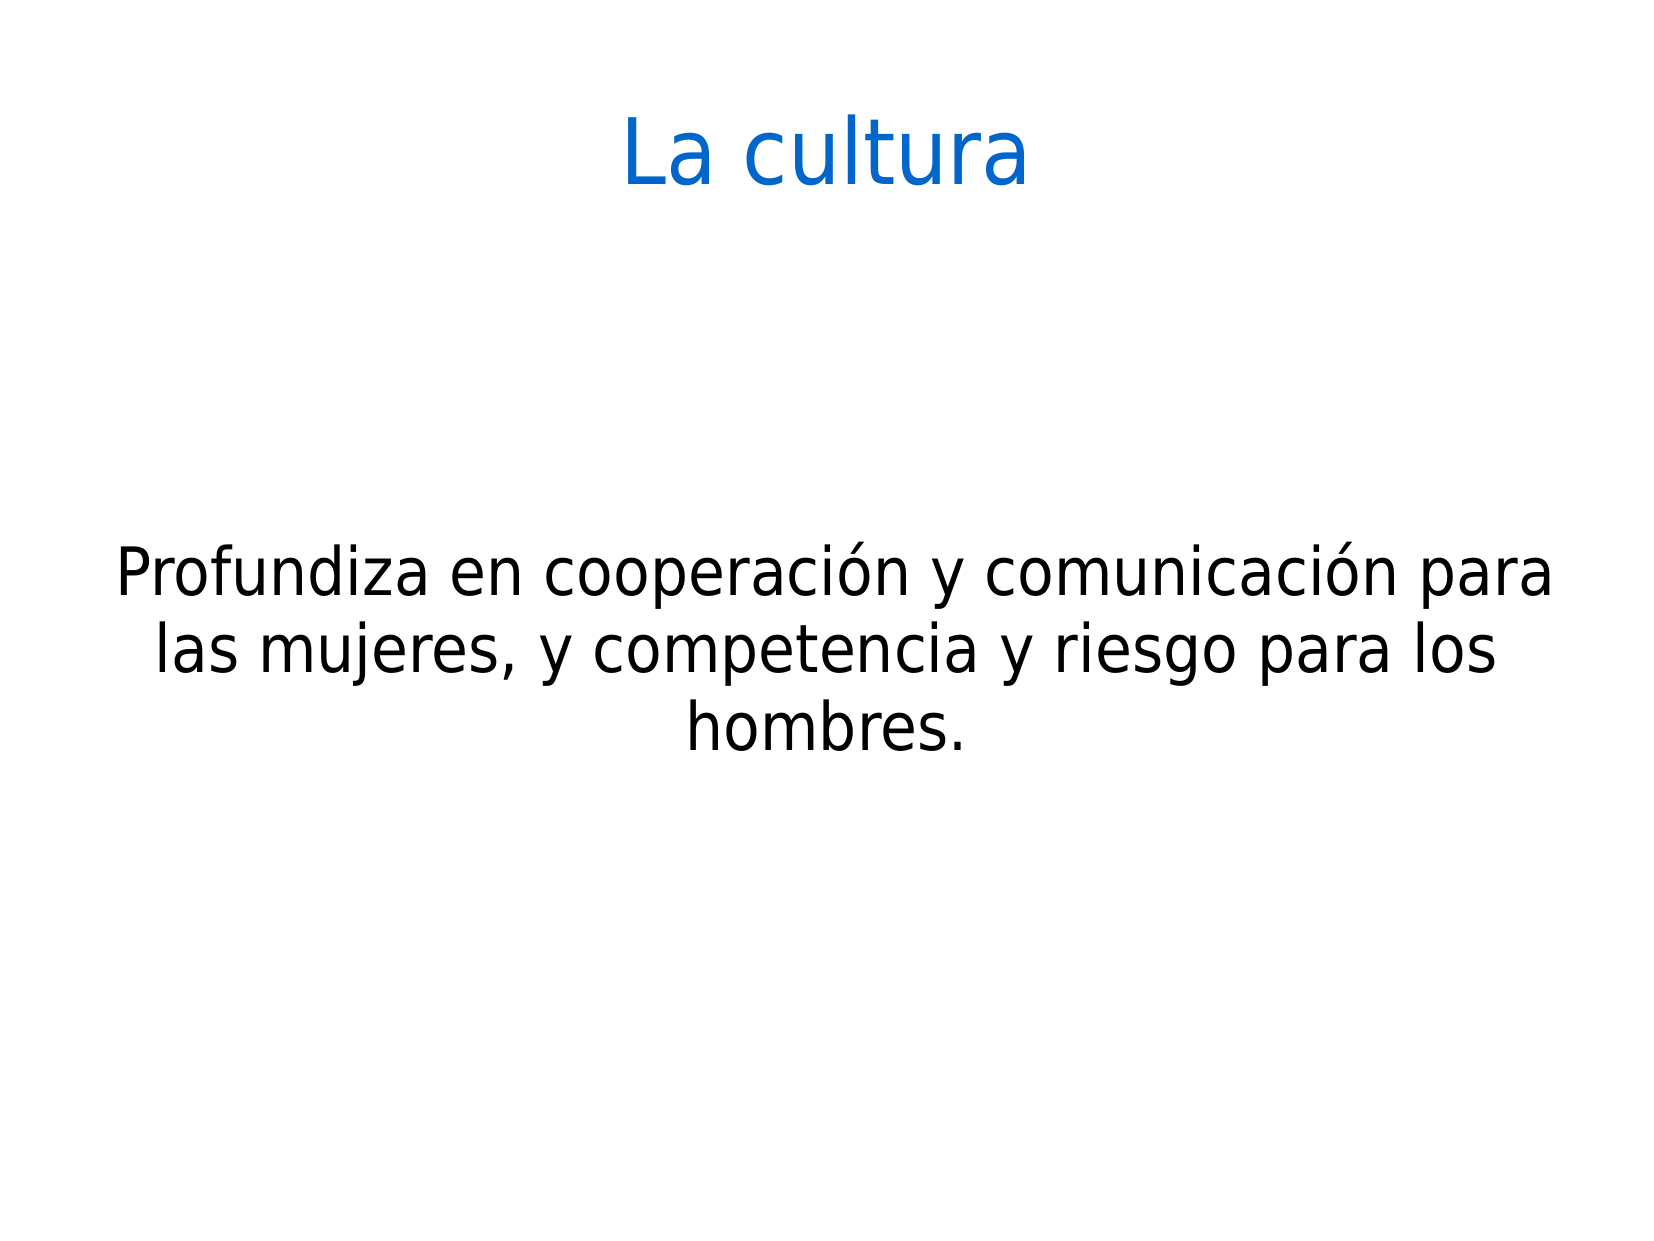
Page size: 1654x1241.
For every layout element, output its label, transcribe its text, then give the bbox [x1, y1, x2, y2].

title La cultura [82, 49, 1571, 257]
subtitle Profundiza en cooperación y comunicación para las mujeres, y competencia y riesgo para los hombres. [82, 290, 1571, 1010]
